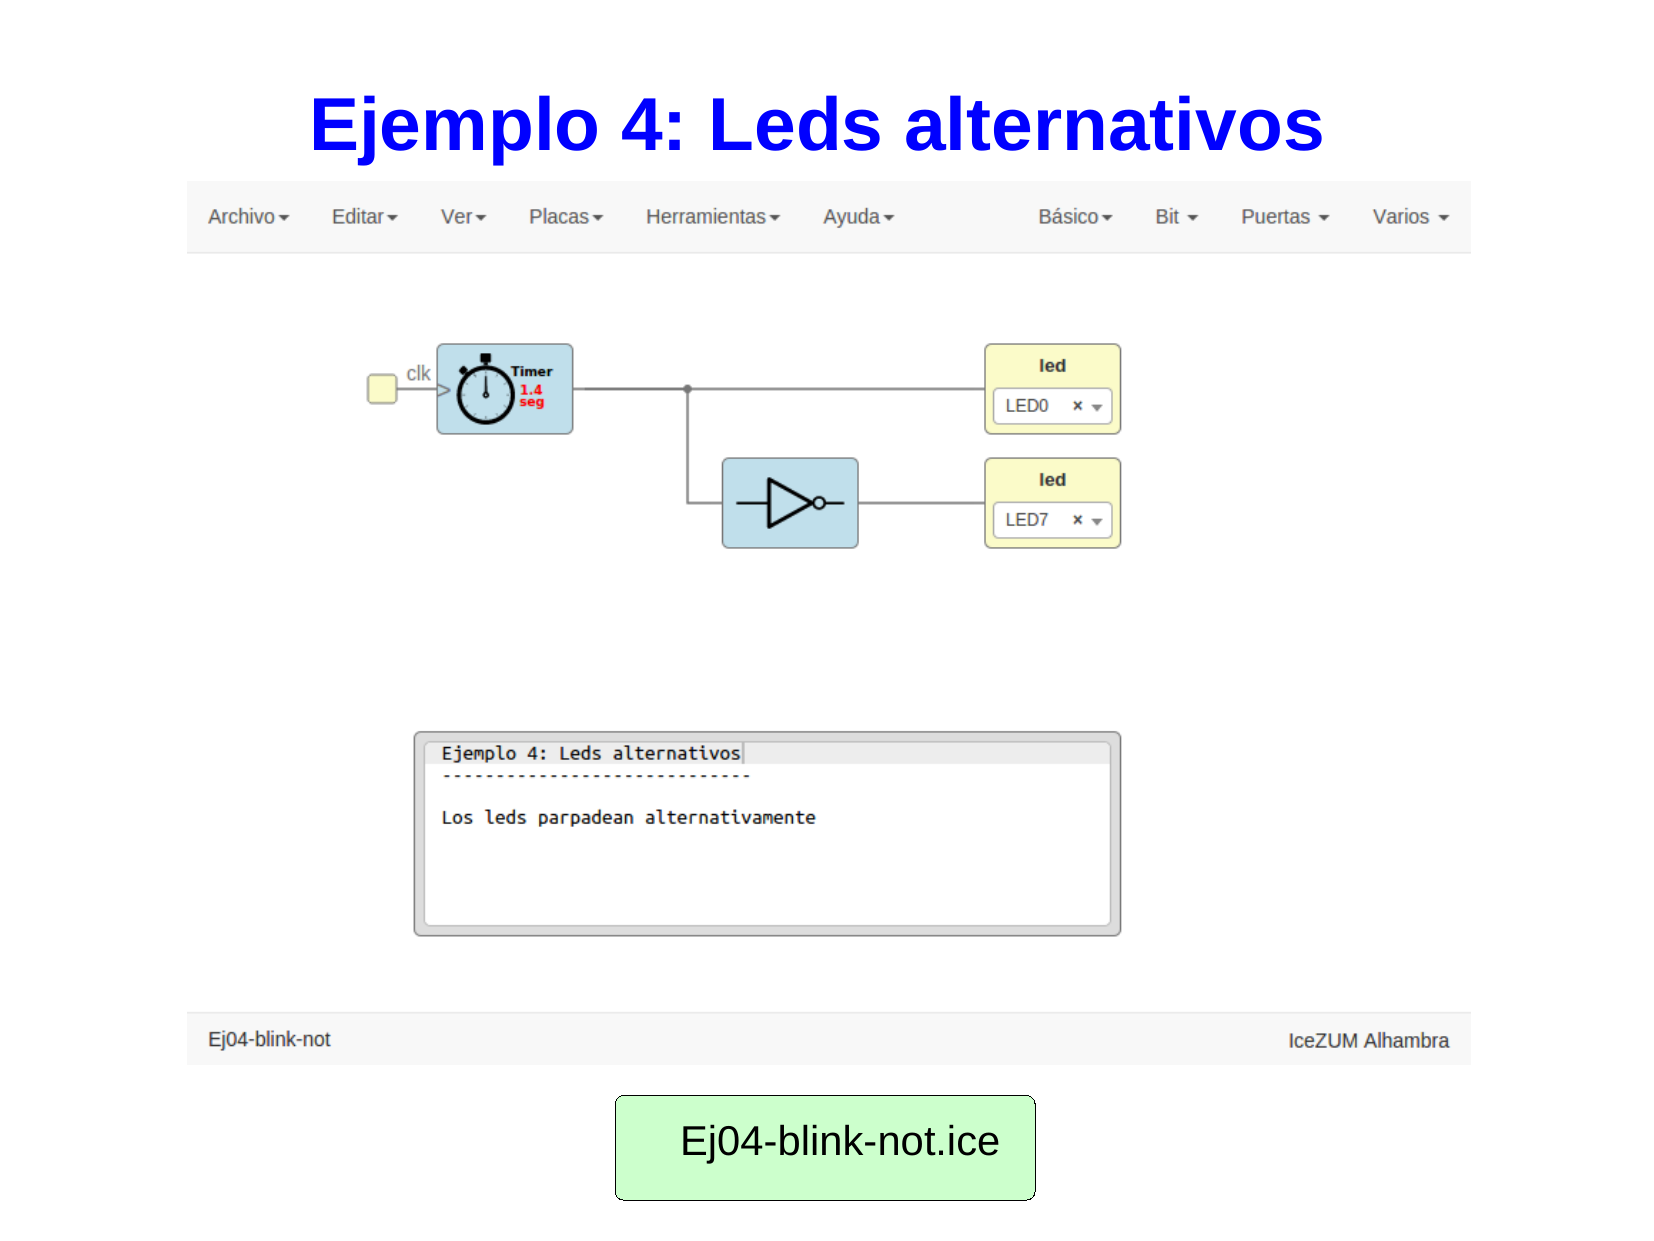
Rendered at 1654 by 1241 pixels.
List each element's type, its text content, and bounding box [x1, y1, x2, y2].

text_box [615, 1095, 1036, 1201]
picture [187, 181, 1471, 1066]
text_box Ej04-blink-not.ice [630, 1110, 1021, 1186]
text_box Ejemplo 4: Leds alternativos [90, 75, 1546, 174]
